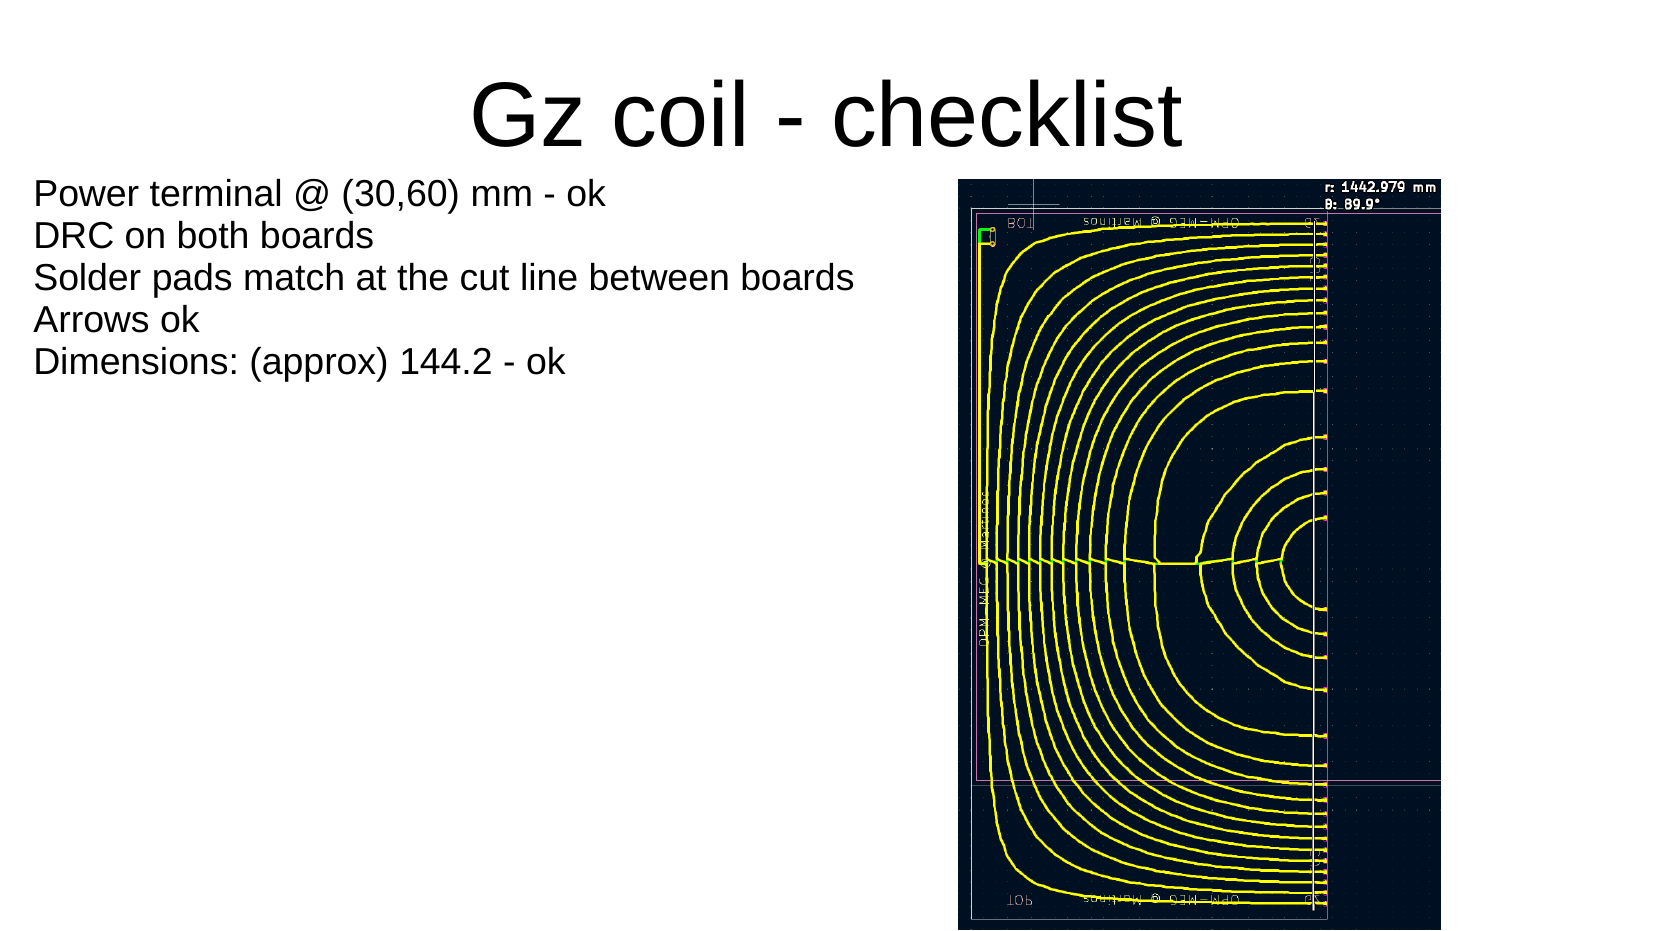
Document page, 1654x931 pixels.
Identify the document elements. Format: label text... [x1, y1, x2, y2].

title Gz coil - checklist [82, 37, 1571, 193]
text_box Power terminal @ (30,60) mm - ok DRC on both boards Solder pads match at the cut line between boards Arrows ok Dimensions: (approx) 144.2 - ok [18, 164, 870, 474]
picture [958, 179, 1441, 931]
